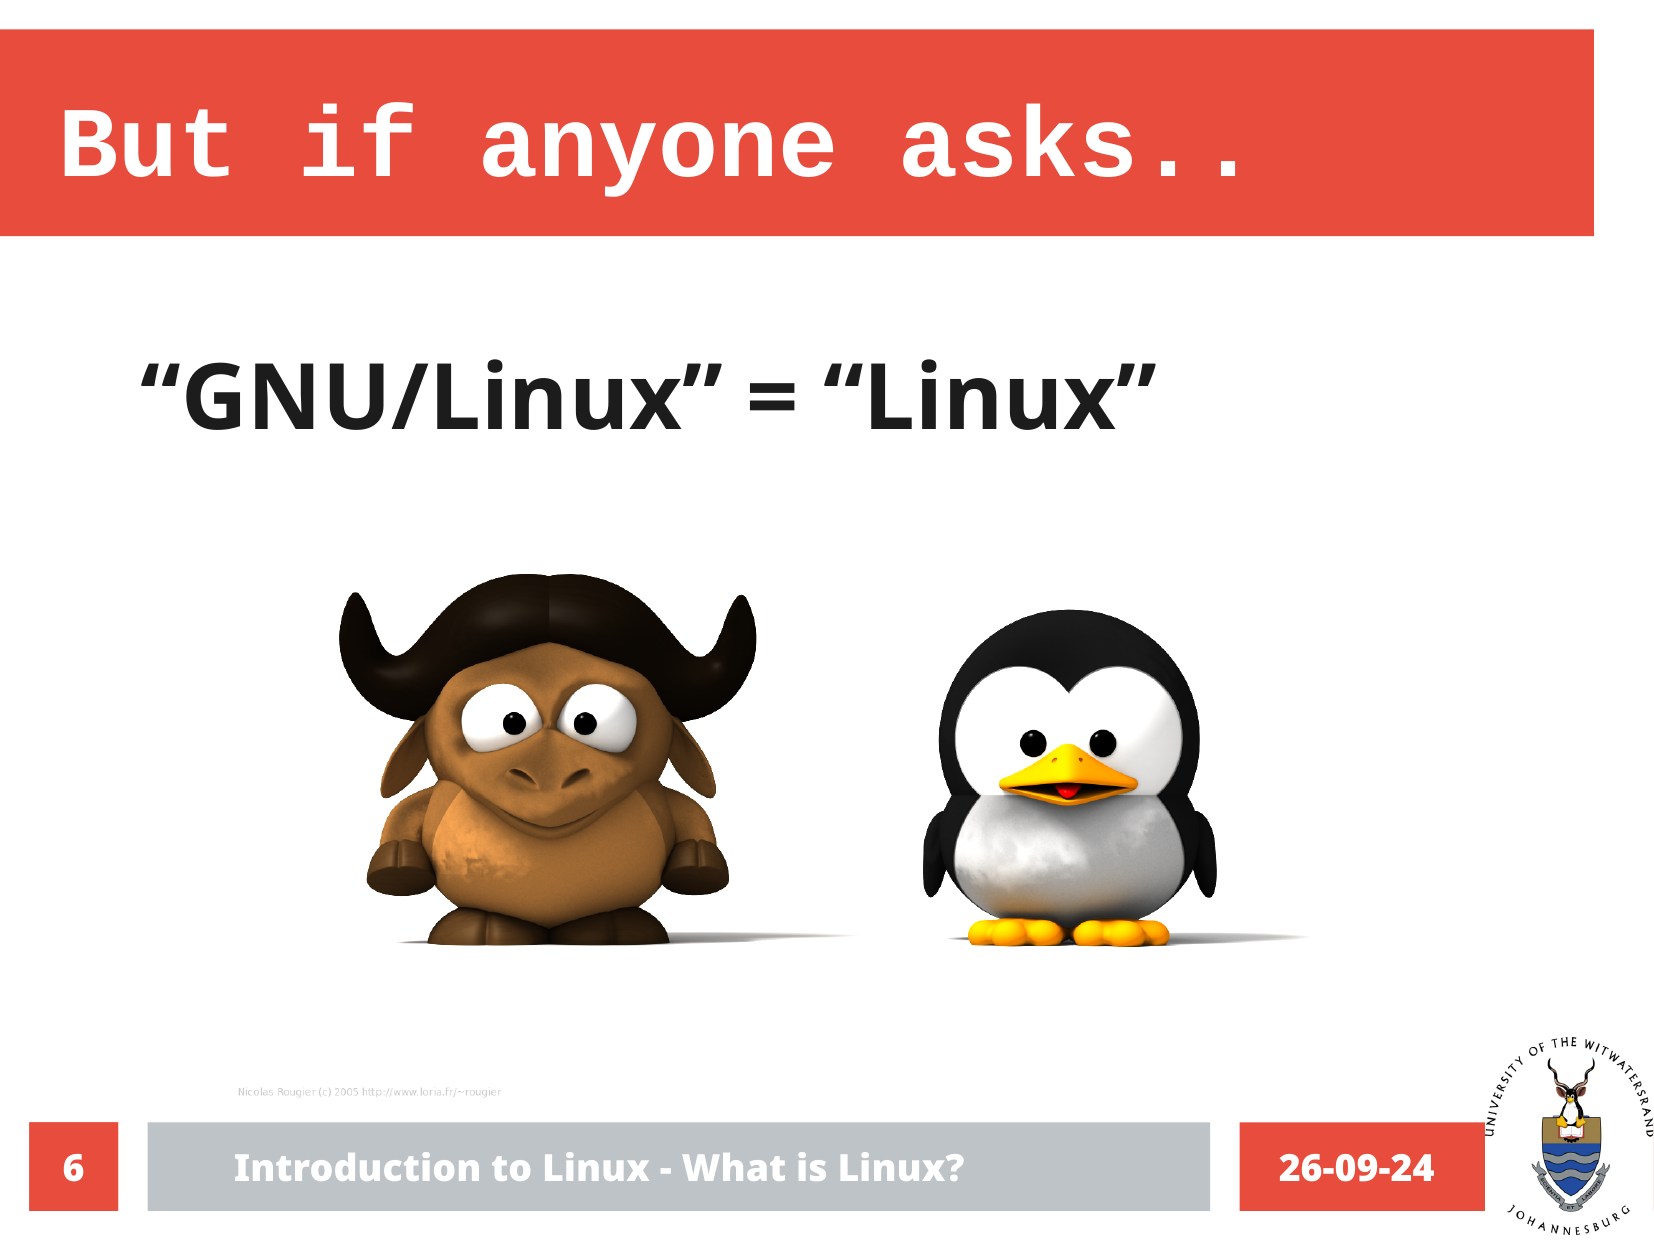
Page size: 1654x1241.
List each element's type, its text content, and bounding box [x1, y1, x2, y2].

picture [1485, 1037, 1654, 1235]
subtitle “GNU/Linux” = “Linux” [140, 331, 1646, 1100]
title But if anyone asks.. [58, 59, 1594, 207]
picture [235, 524, 1382, 1098]
